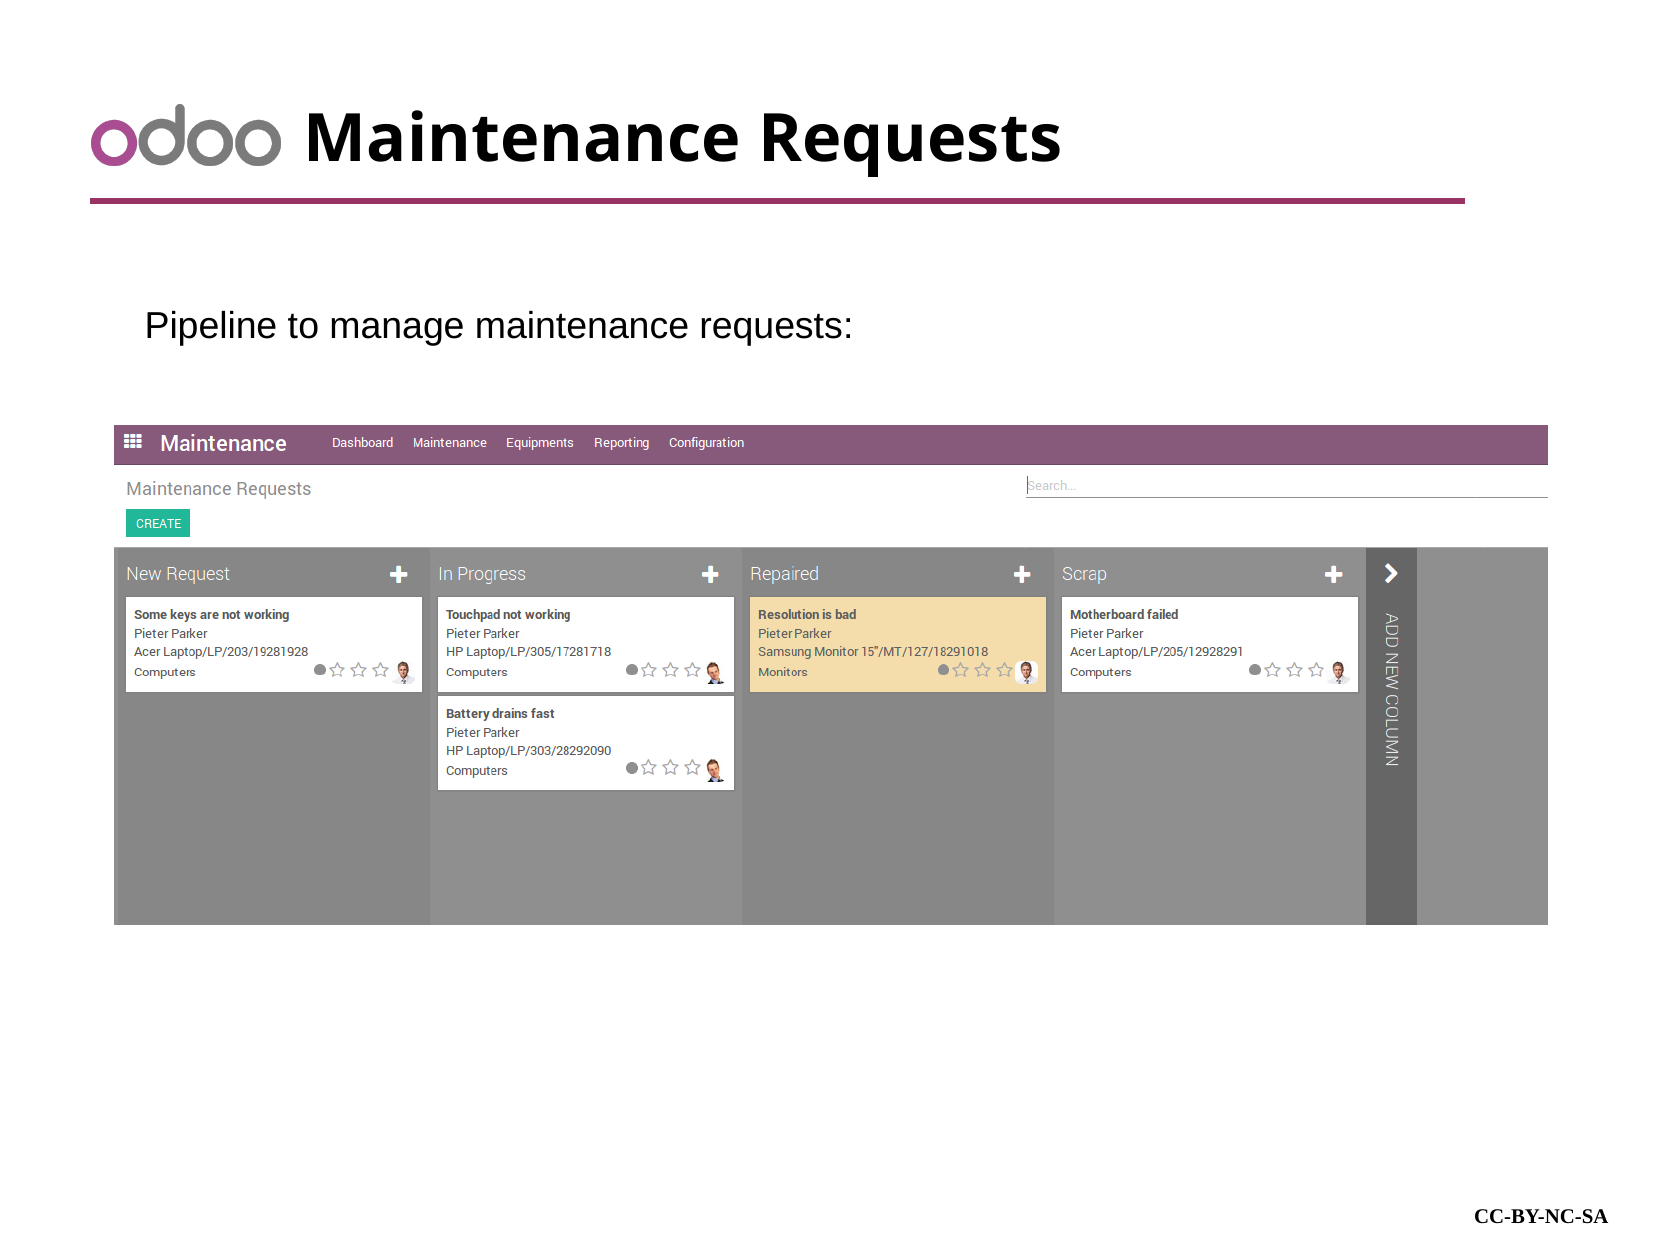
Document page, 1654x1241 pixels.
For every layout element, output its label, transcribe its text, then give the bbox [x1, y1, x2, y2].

picture [91, 104, 281, 166]
text_box Pipeline to manage maintenance requests: [129, 297, 1099, 355]
picture [114, 425, 1548, 925]
title Maintenance Requests [303, 31, 1567, 239]
